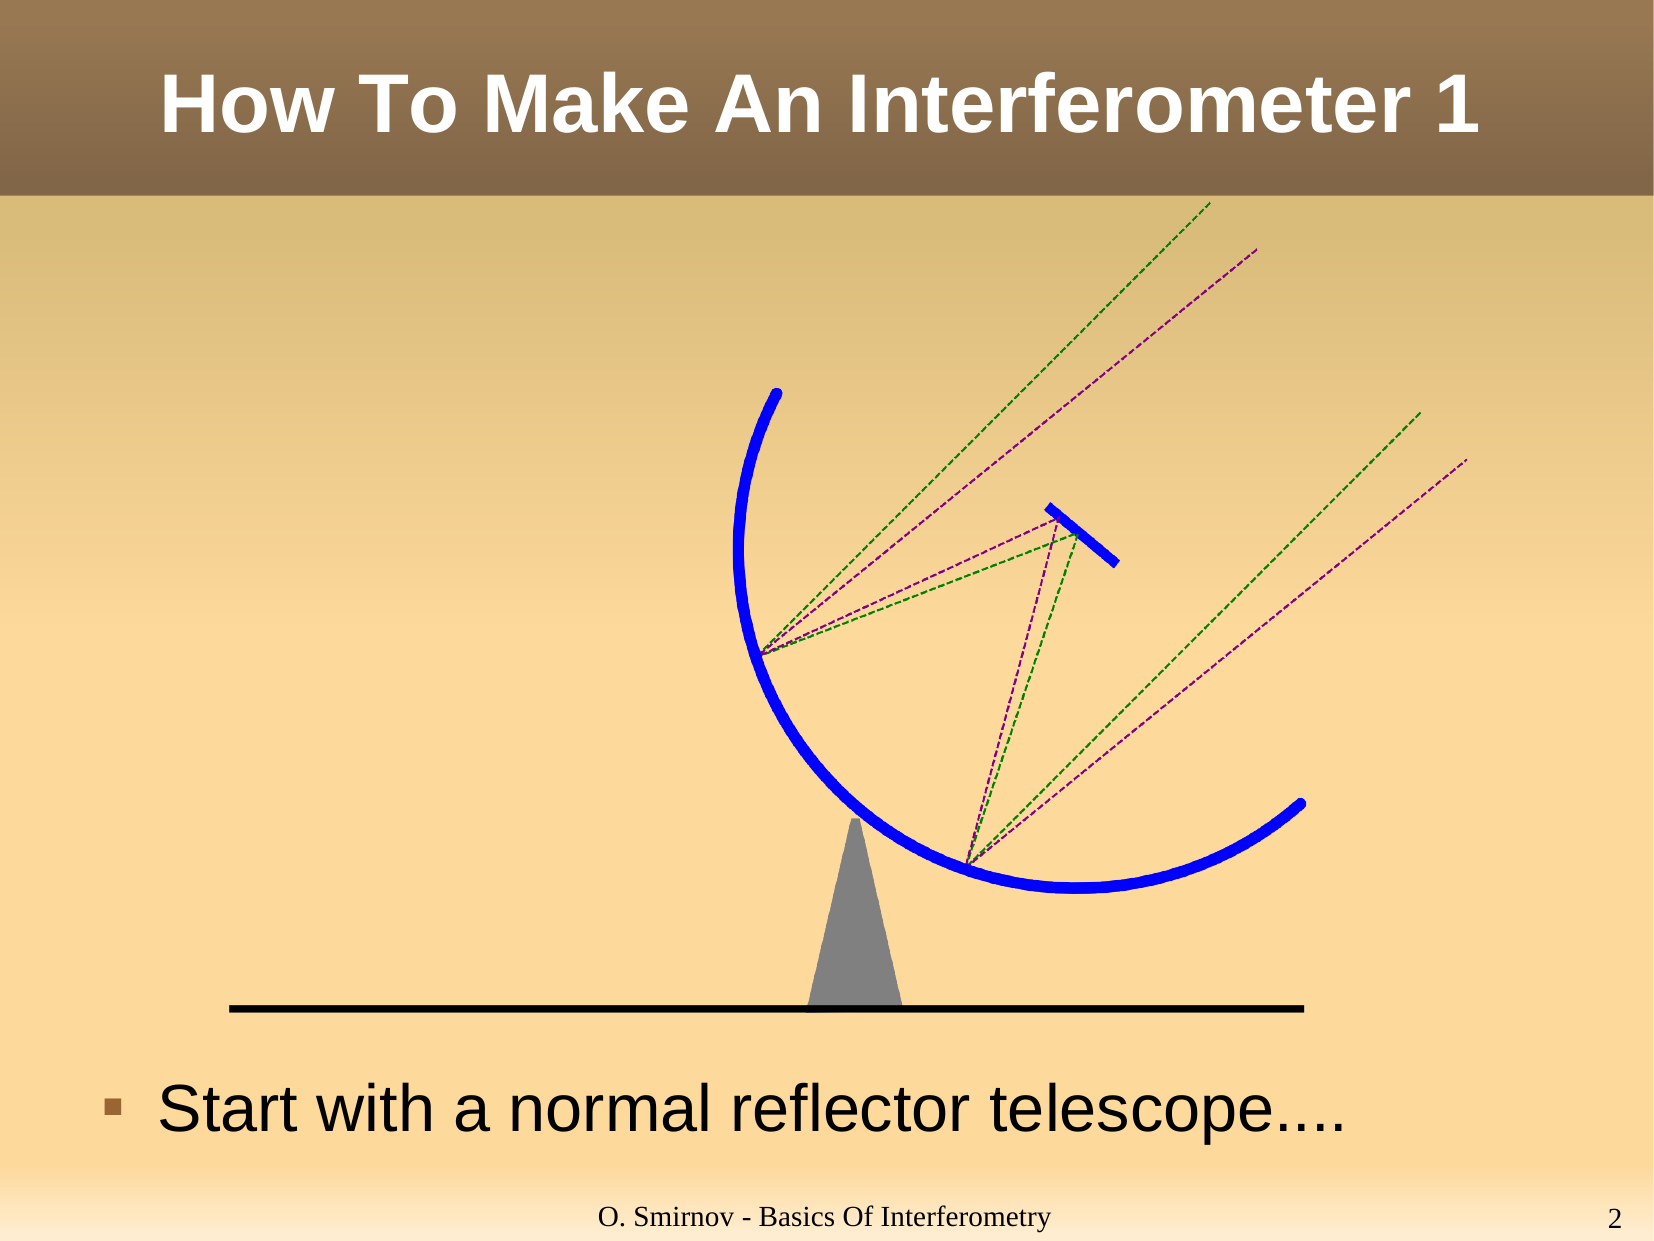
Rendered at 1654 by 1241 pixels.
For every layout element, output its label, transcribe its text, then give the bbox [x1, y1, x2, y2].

list Start with a normal reflector telescope.... [86, 1071, 1576, 1163]
picture [0, 0, 1654, 1241]
title How To Make An Interferometer 1 [76, 0, 1565, 208]
